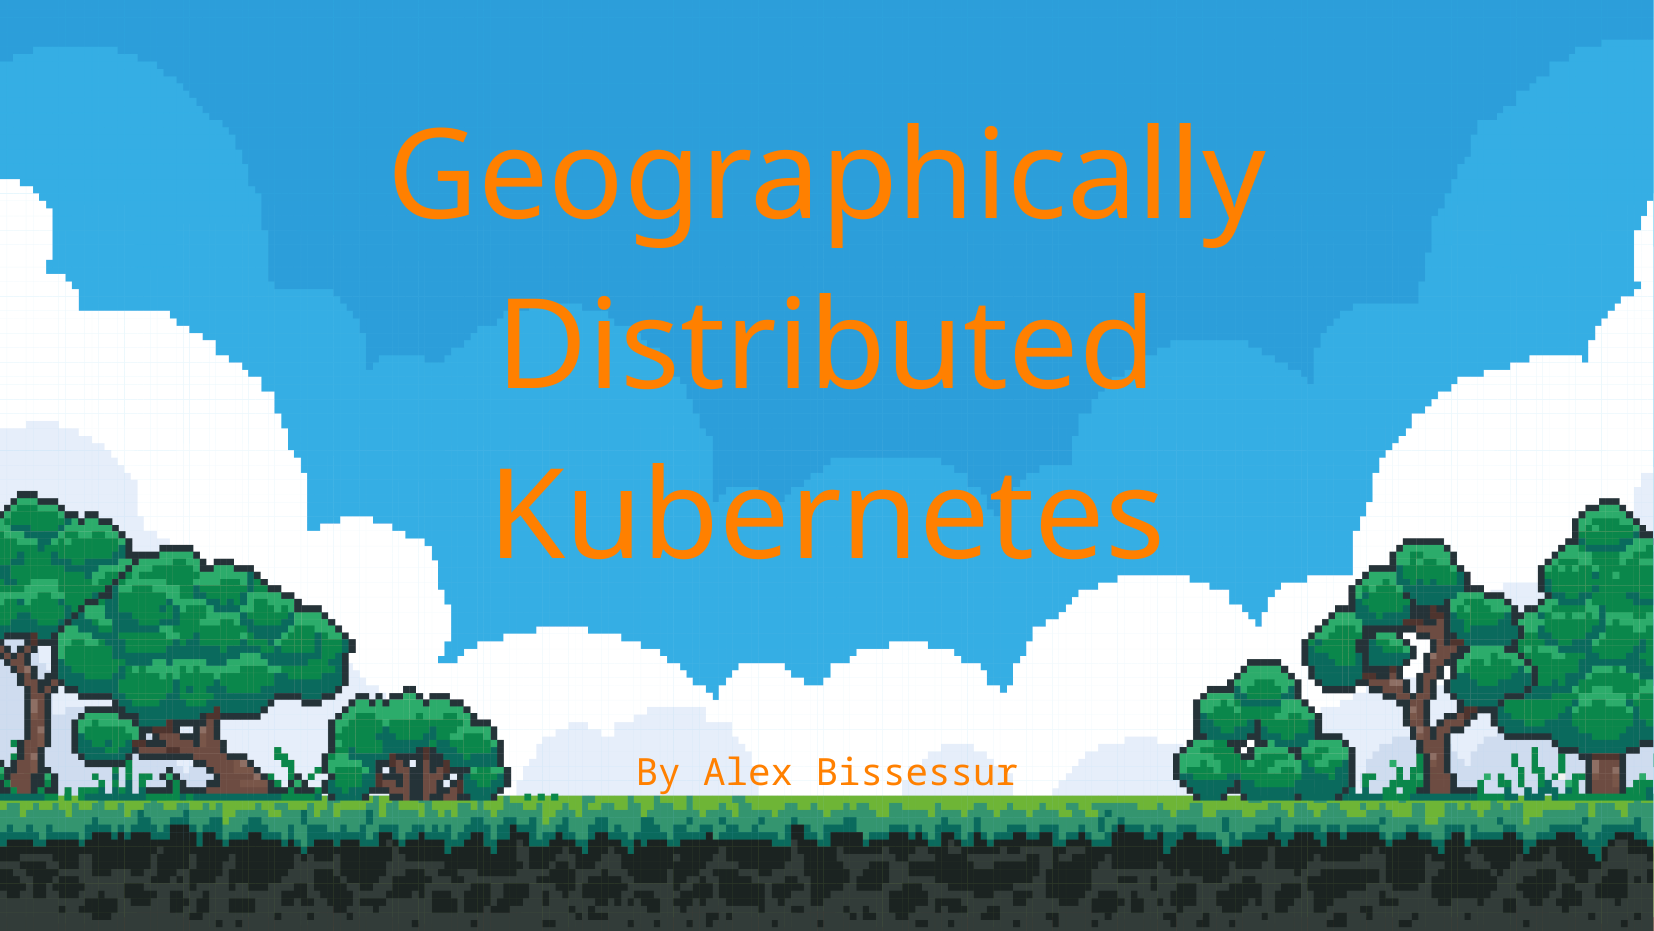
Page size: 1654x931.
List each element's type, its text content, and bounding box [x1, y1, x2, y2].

text_box By Alex Bissessur [590, 738, 1063, 801]
text_box Geographically Distributed Kubernetes [221, 76, 1433, 592]
picture [0, 0, 1654, 931]
